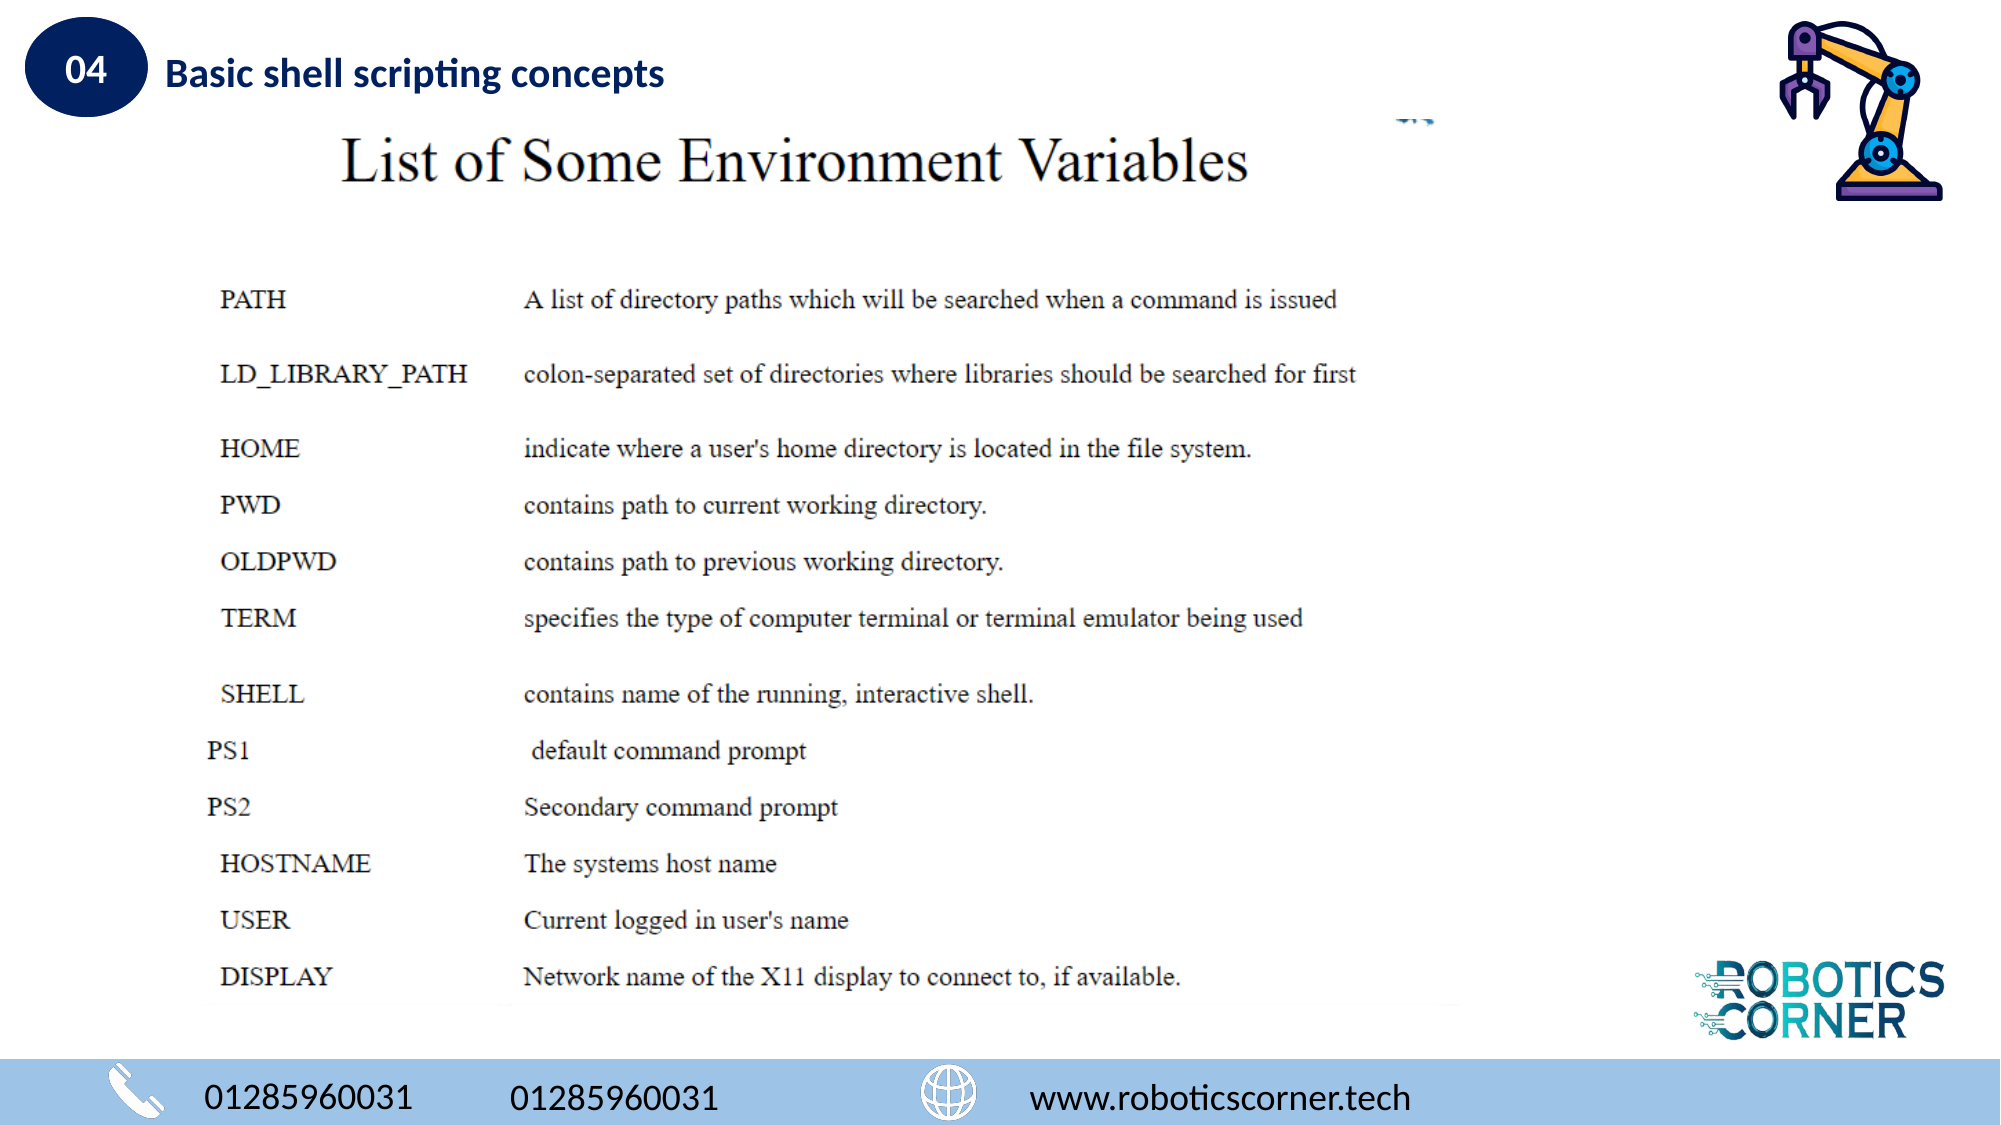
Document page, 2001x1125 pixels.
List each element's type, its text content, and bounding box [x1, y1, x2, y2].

text_box 01285960031 [189, 1064, 495, 1125]
text_box [1953, 1059, 2000, 1125]
picture [1680, 859, 1953, 1125]
text_box Basic shell scripting concepts [150, 38, 705, 154]
text_box [981, 1059, 1680, 1125]
text_box [0, 1059, 915, 1125]
picture [915, 1059, 981, 1125]
text_box 04 [22, 14, 150, 120]
text_box 01285960031 [495, 1064, 827, 1125]
picture [1771, 21, 1951, 201]
picture [103, 1057, 170, 1124]
picture [137, 119, 1465, 1006]
text_box www.roboticscorner.tech [1014, 1065, 1546, 1125]
